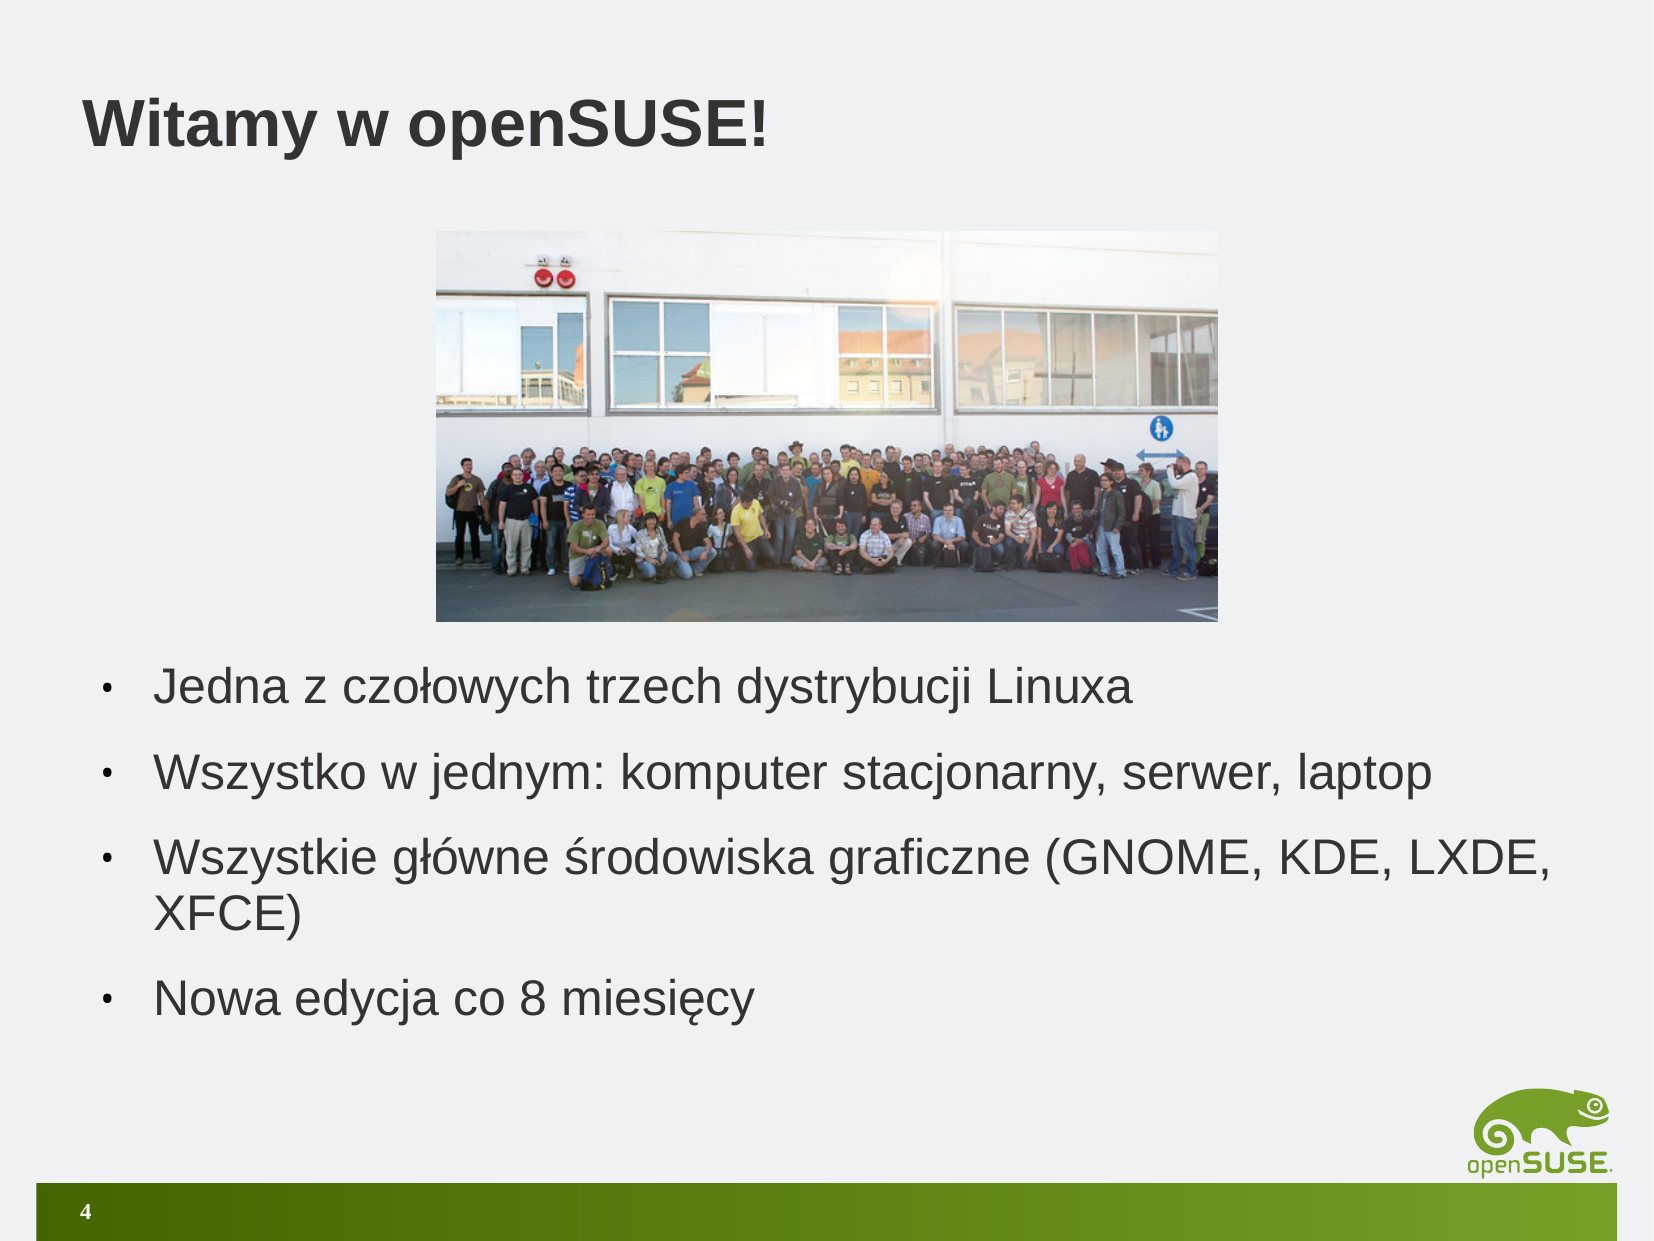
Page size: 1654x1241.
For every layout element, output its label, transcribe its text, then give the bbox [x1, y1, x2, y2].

list Jedna z czołowych trzech dystrybucji Linuxa Wszystko w jednym: komputer stacjonarny, serwer, laptop Wszystkie główne środowiska graficzne (GNOME, KDE, LXDE, XFCE) Nowa edycja co 8 miesięcy [82, 658, 1571, 1049]
title Witamy w openSUSE! [82, 49, 1571, 198]
picture [0, 0, 1654, 1241]
